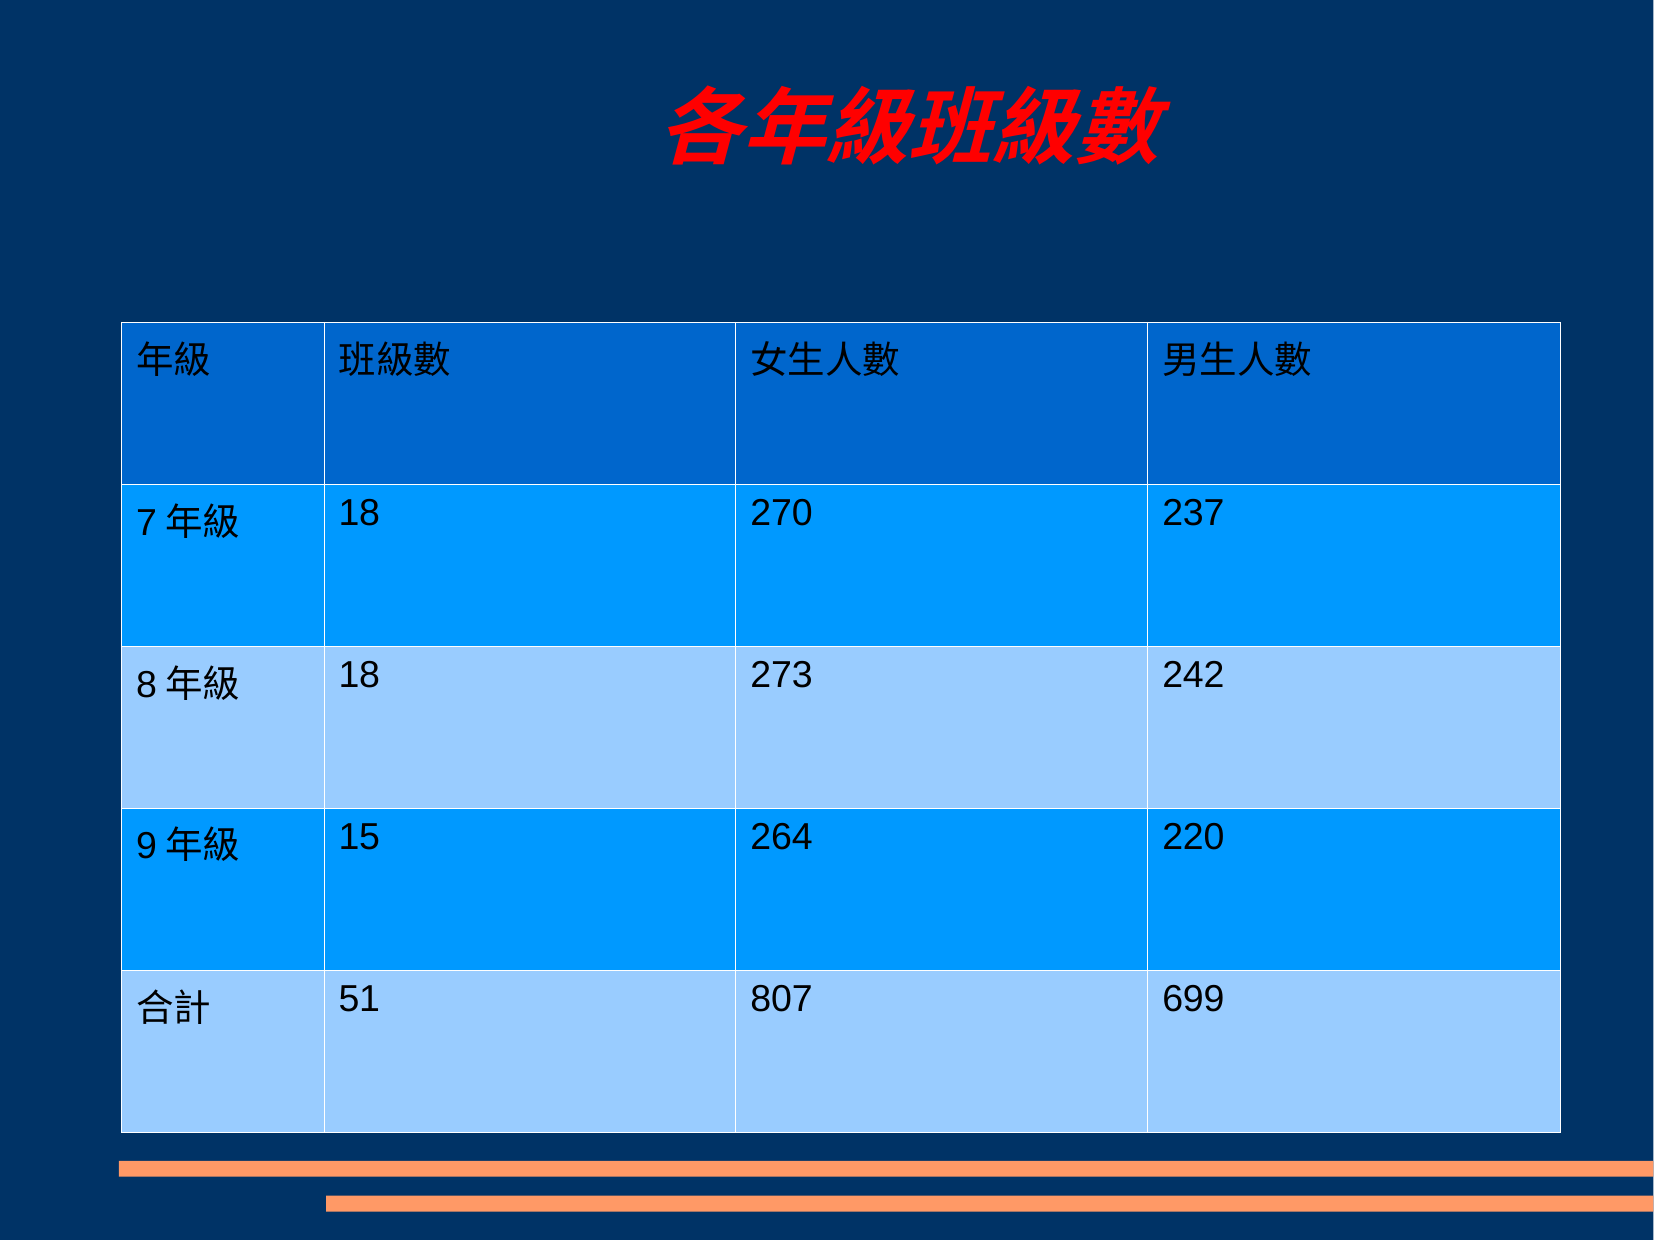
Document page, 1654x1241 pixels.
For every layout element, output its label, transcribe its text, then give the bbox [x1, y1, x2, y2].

table_cell 264 [736, 809, 1147, 970]
table_cell 699 [1148, 971, 1560, 1132]
table_cell 220 [1148, 809, 1560, 970]
title 各年級班級數 [121, 46, 1534, 254]
table_cell 15 [325, 809, 735, 970]
table_header 女生人數 [736, 323, 1147, 484]
table_header 年級 [122, 323, 324, 484]
table_cell 807 [736, 971, 1147, 1132]
table_cell 合計 [122, 971, 324, 1132]
table_cell 273 [736, 647, 1147, 808]
table_cell 8年級 [122, 647, 324, 808]
table_cell 270 [736, 485, 1147, 646]
table_cell 18 [325, 647, 735, 808]
table_cell 18 [325, 485, 735, 646]
table_cell 7年級 [122, 485, 324, 646]
table_cell 237 [1148, 485, 1560, 646]
table_cell 9年級 [122, 809, 324, 970]
table_cell 242 [1148, 647, 1560, 808]
table_cell 51 [325, 971, 735, 1132]
table_header 班級數 [325, 323, 735, 484]
table_header 男生人數 [1148, 323, 1560, 484]
